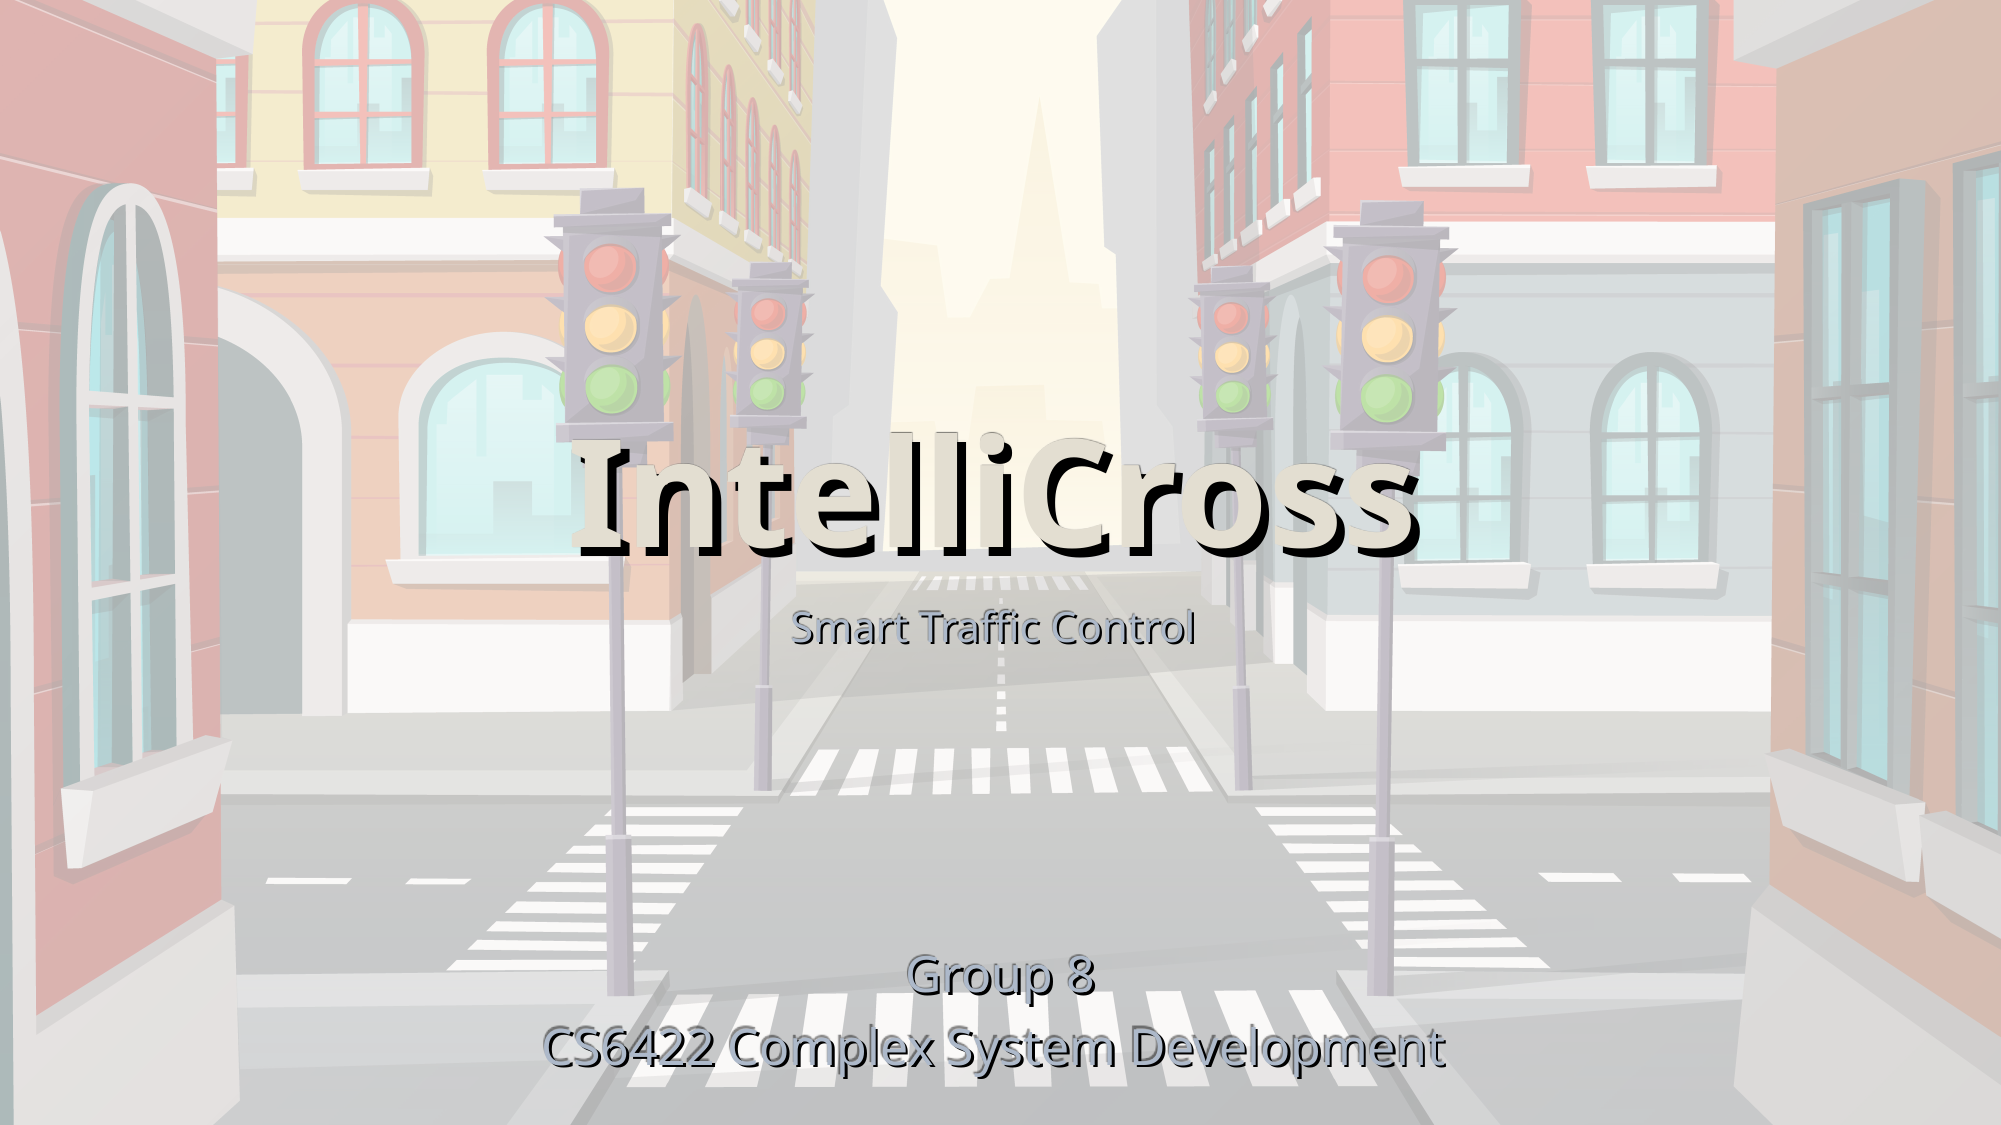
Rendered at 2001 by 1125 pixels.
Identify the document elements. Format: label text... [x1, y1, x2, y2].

title IntelliCross [224, 290, 1762, 587]
picture [0, 0, 2000, 1125]
text_box Group 8 CS6422 Complex System Development [231, 934, 1769, 1106]
subtitle Smart Traffic Control [224, 587, 1762, 759]
